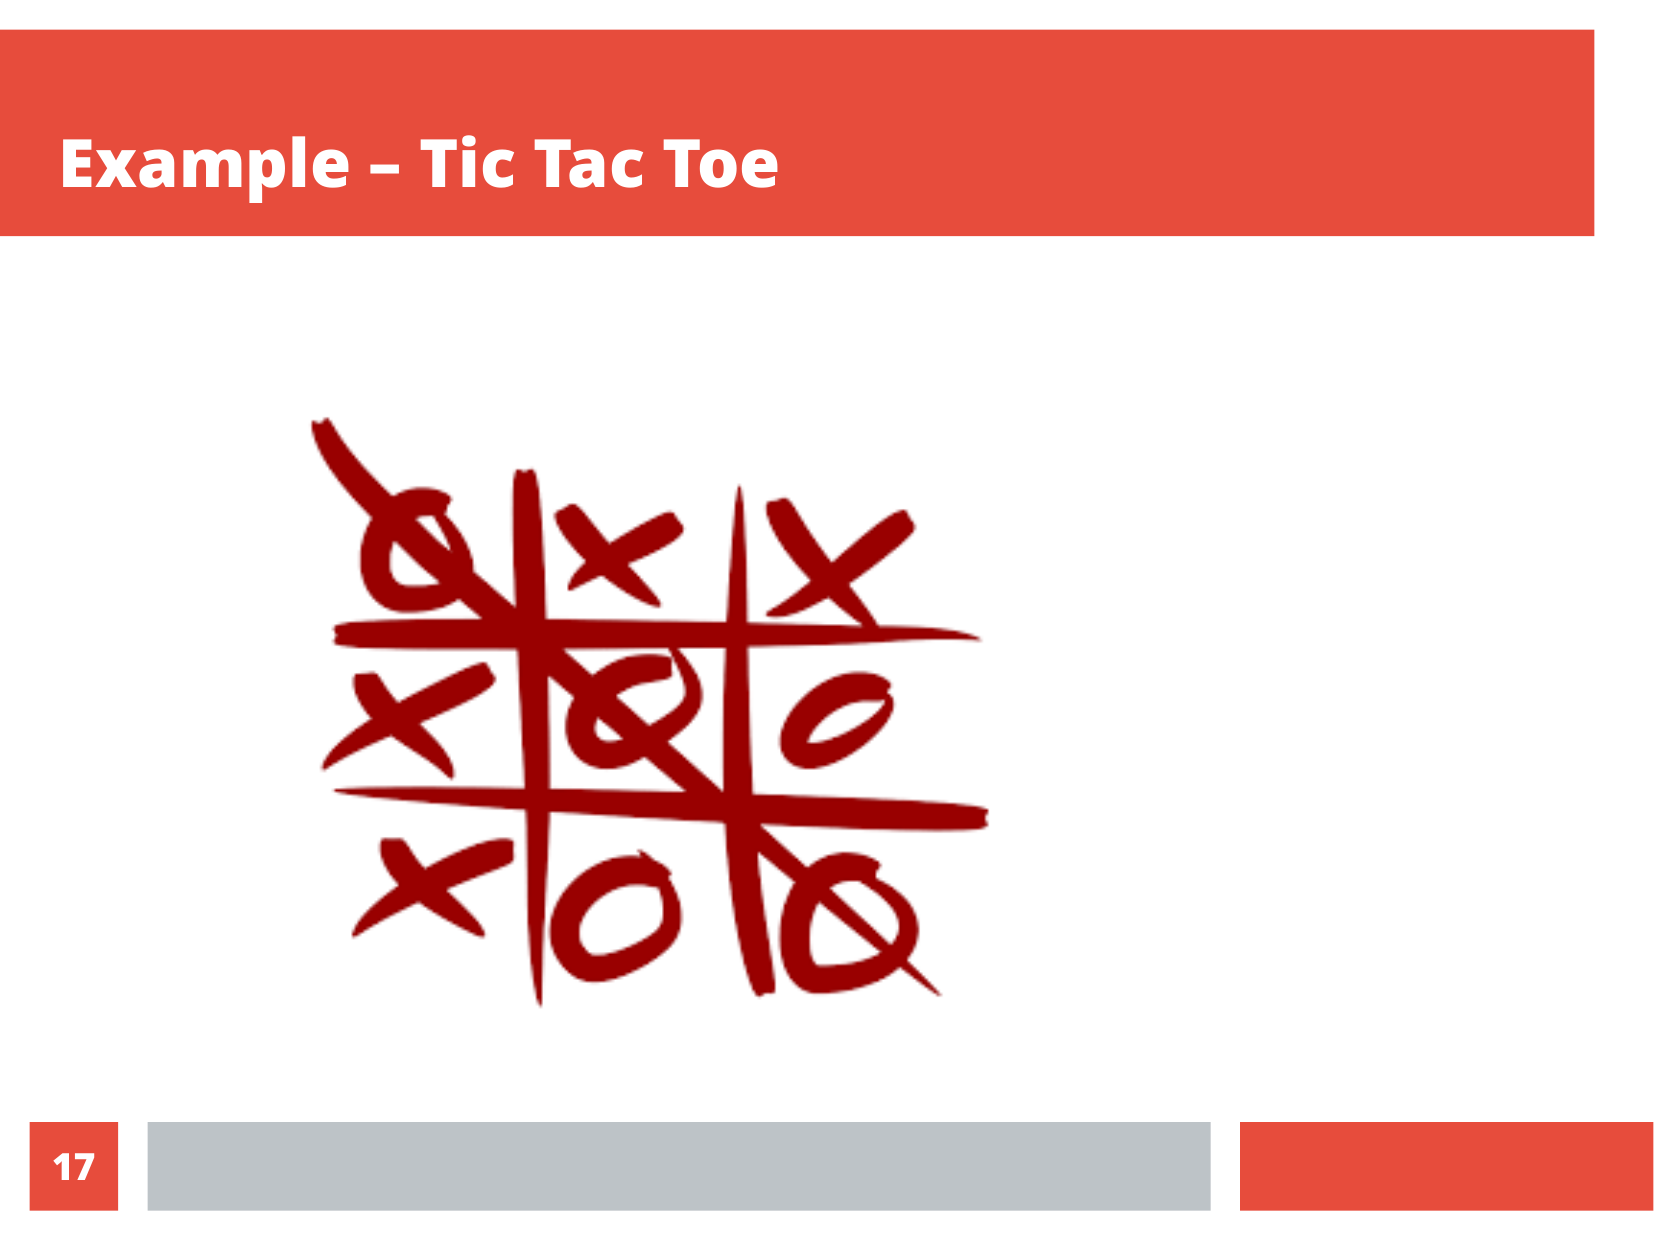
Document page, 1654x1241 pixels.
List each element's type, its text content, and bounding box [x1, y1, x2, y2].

picture [307, 413, 992, 1023]
title Example – Tic Tac Toe [59, 59, 1595, 207]
